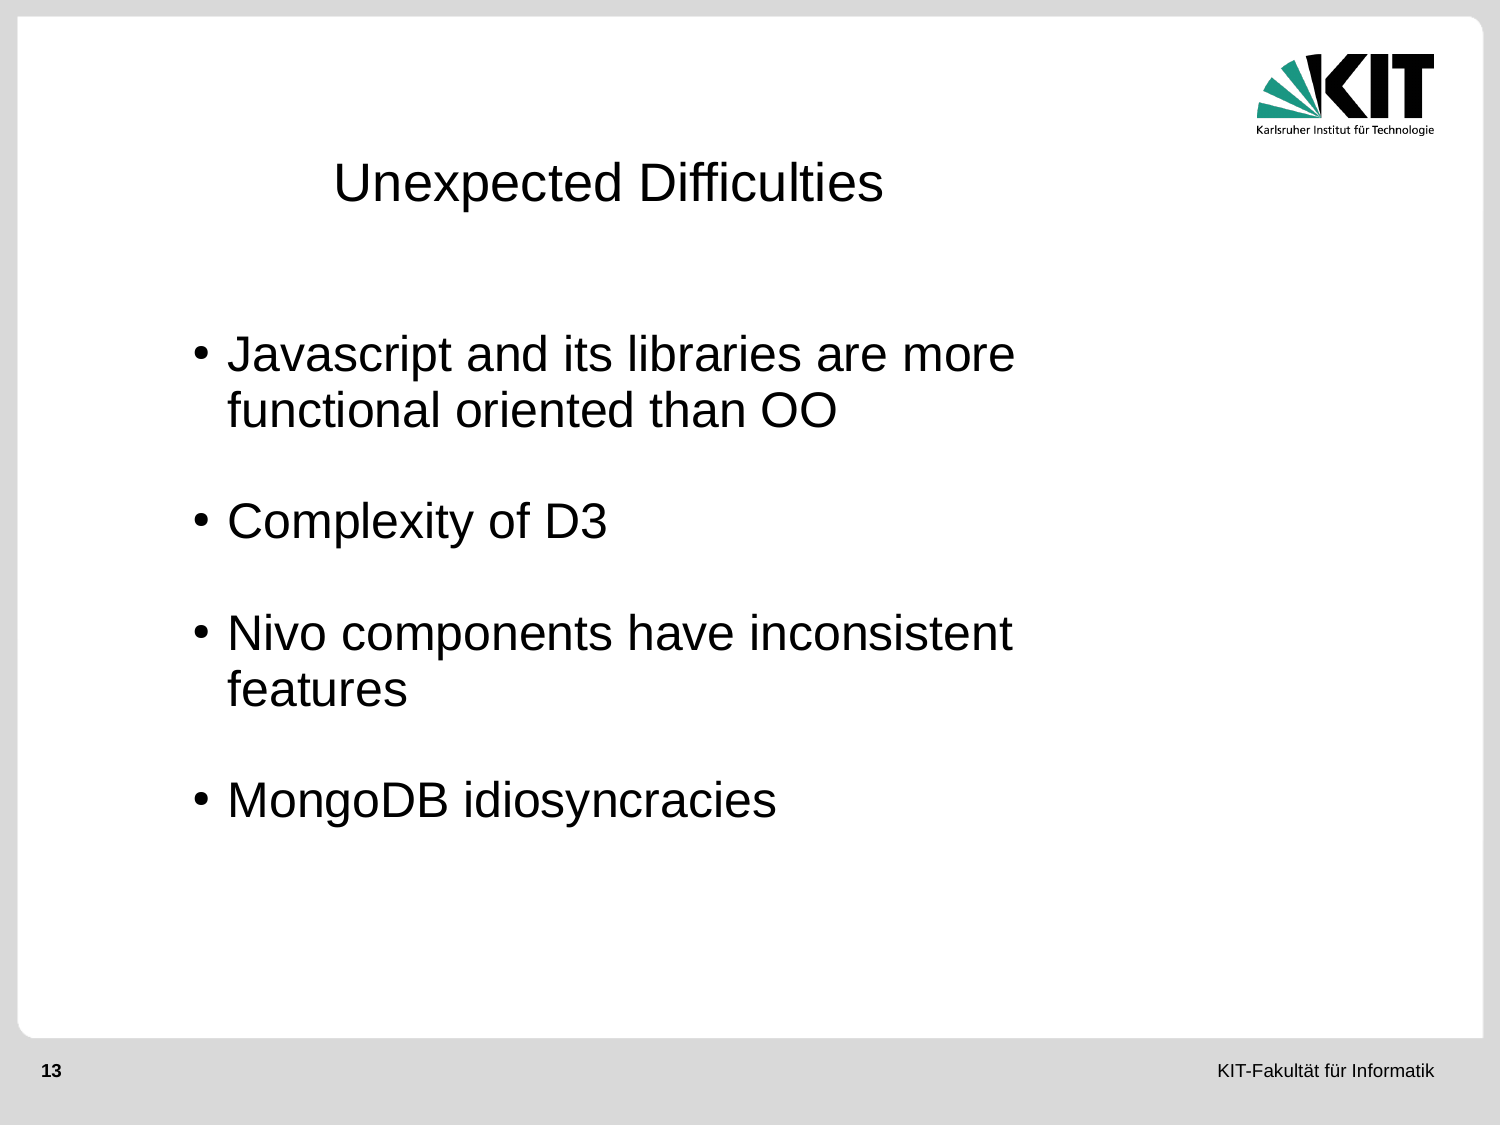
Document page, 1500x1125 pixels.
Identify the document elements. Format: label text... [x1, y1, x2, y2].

text_box Javascript and its libraries are more functional oriented than OO Complexity of D3 Nivo components have inconsistent features MongoDB idiosyncracies [177, 318, 1099, 892]
picture [0, 0, 1500, 1125]
text_box Unexpected Difficulties [318, 145, 1158, 237]
